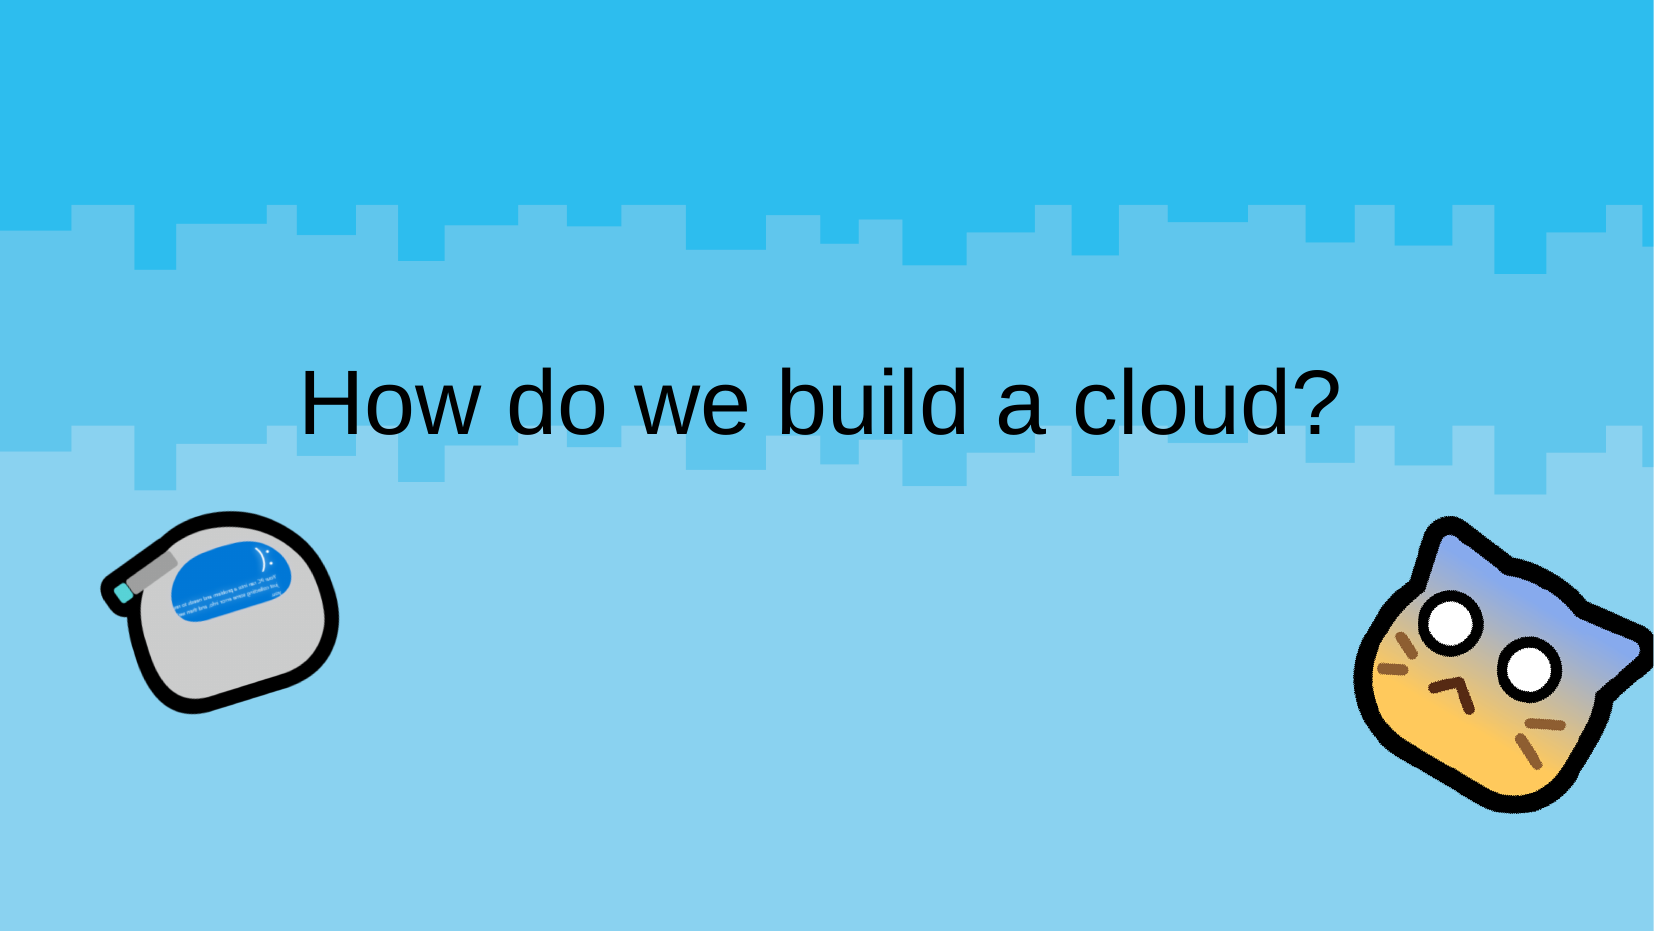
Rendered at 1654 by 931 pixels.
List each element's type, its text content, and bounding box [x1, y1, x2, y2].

picture [0, 0, 1654, 931]
title How do we build a cloud? [76, 324, 1565, 481]
